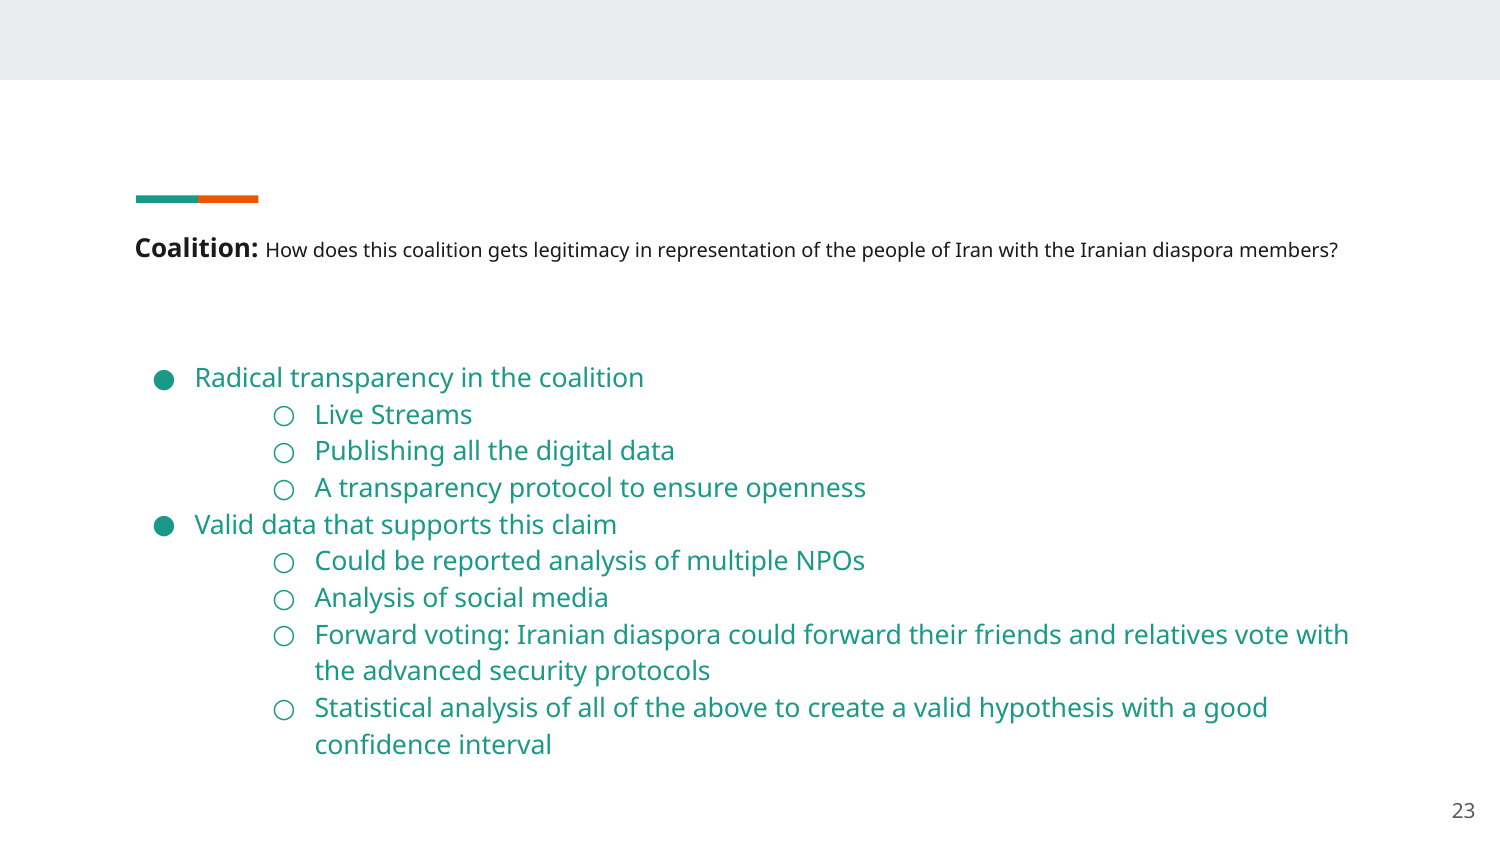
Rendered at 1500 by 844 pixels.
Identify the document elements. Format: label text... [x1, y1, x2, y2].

title Coalition: How does this coalition gets legitimacy in representation of the people of Iran with the Iranian diaspora members? [119, 216, 1381, 305]
slide_number <number> [1400, 779, 1491, 844]
list Radical transparency in the coalition Live Streams Publishing all the digital data A transparency protocol to ensure openness Valid data that supports this claim Could be reported analysis of multiple NPOs Analysis of social media Forward voting: Iranian diaspora could forward their friends and relatives vote with the advanced security protocols Statistical analysis of all of the above to create a valid hypothesis with a good confidence interval [119, 341, 1381, 779]
